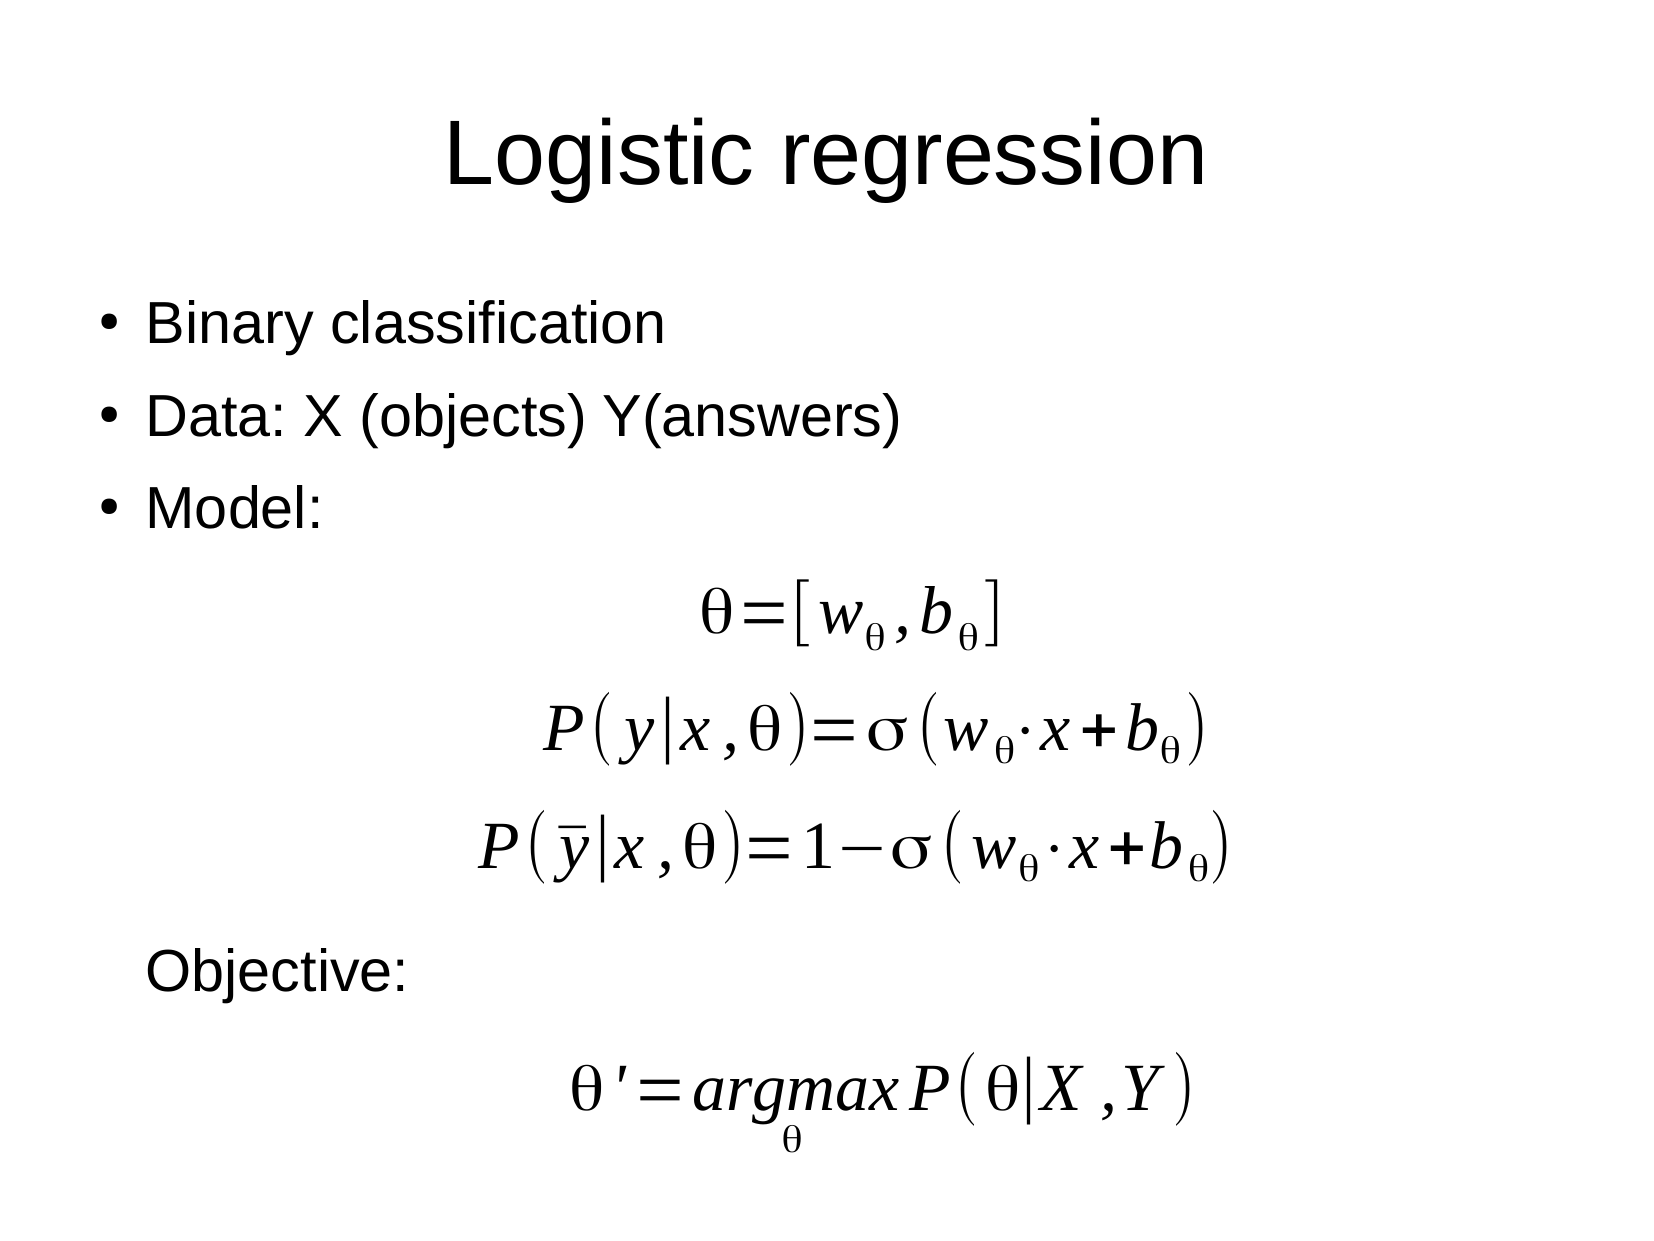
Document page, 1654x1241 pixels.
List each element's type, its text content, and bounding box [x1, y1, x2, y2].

title Logistic regression [82, 49, 1571, 257]
chart [522, 686, 1224, 769]
chart [457, 805, 1251, 887]
list Binary classification Data: X (objects) Y(answers) Model: Objective: [82, 290, 1571, 1010]
chart [552, 1047, 1212, 1156]
chart [682, 574, 1019, 653]
